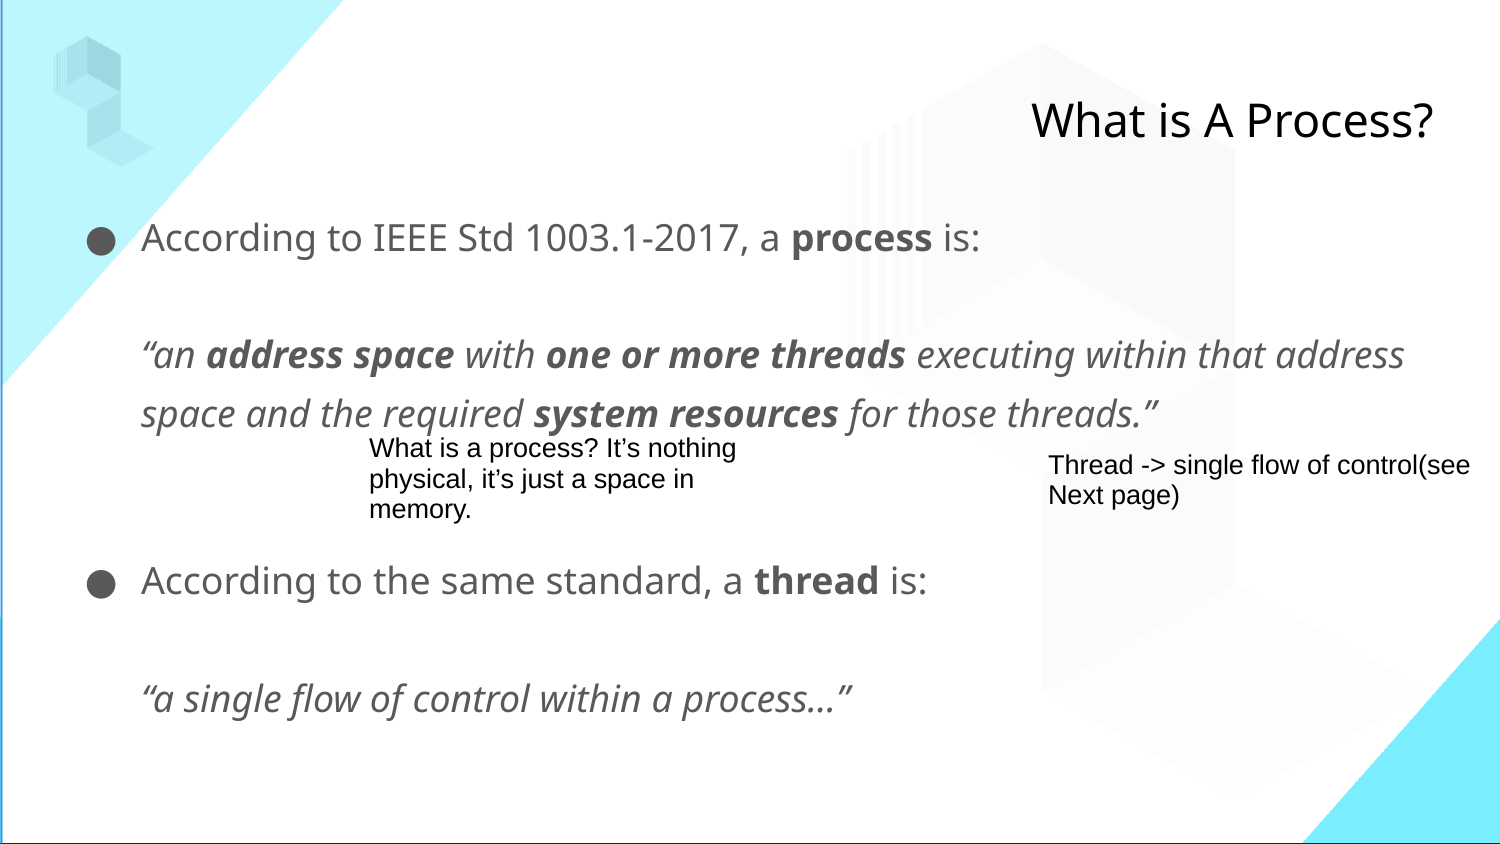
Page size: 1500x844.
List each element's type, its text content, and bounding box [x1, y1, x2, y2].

text_box What is a process? It’s nothing physical, it’s just a space in memory. [354, 425, 798, 532]
picture [0, 0, 1500, 844]
title What is A Process? [51, 72, 1449, 167]
list According to IEEE Std 1003.1-2017, a process is: “an address space with one or more threads executing within that address space and the required system resources for those threads.” According to the same standard, a thread is: “a single flow of control within a process...” [51, 189, 1449, 750]
text_box Thread -> single flow of control(see Next page) [1033, 442, 1493, 519]
